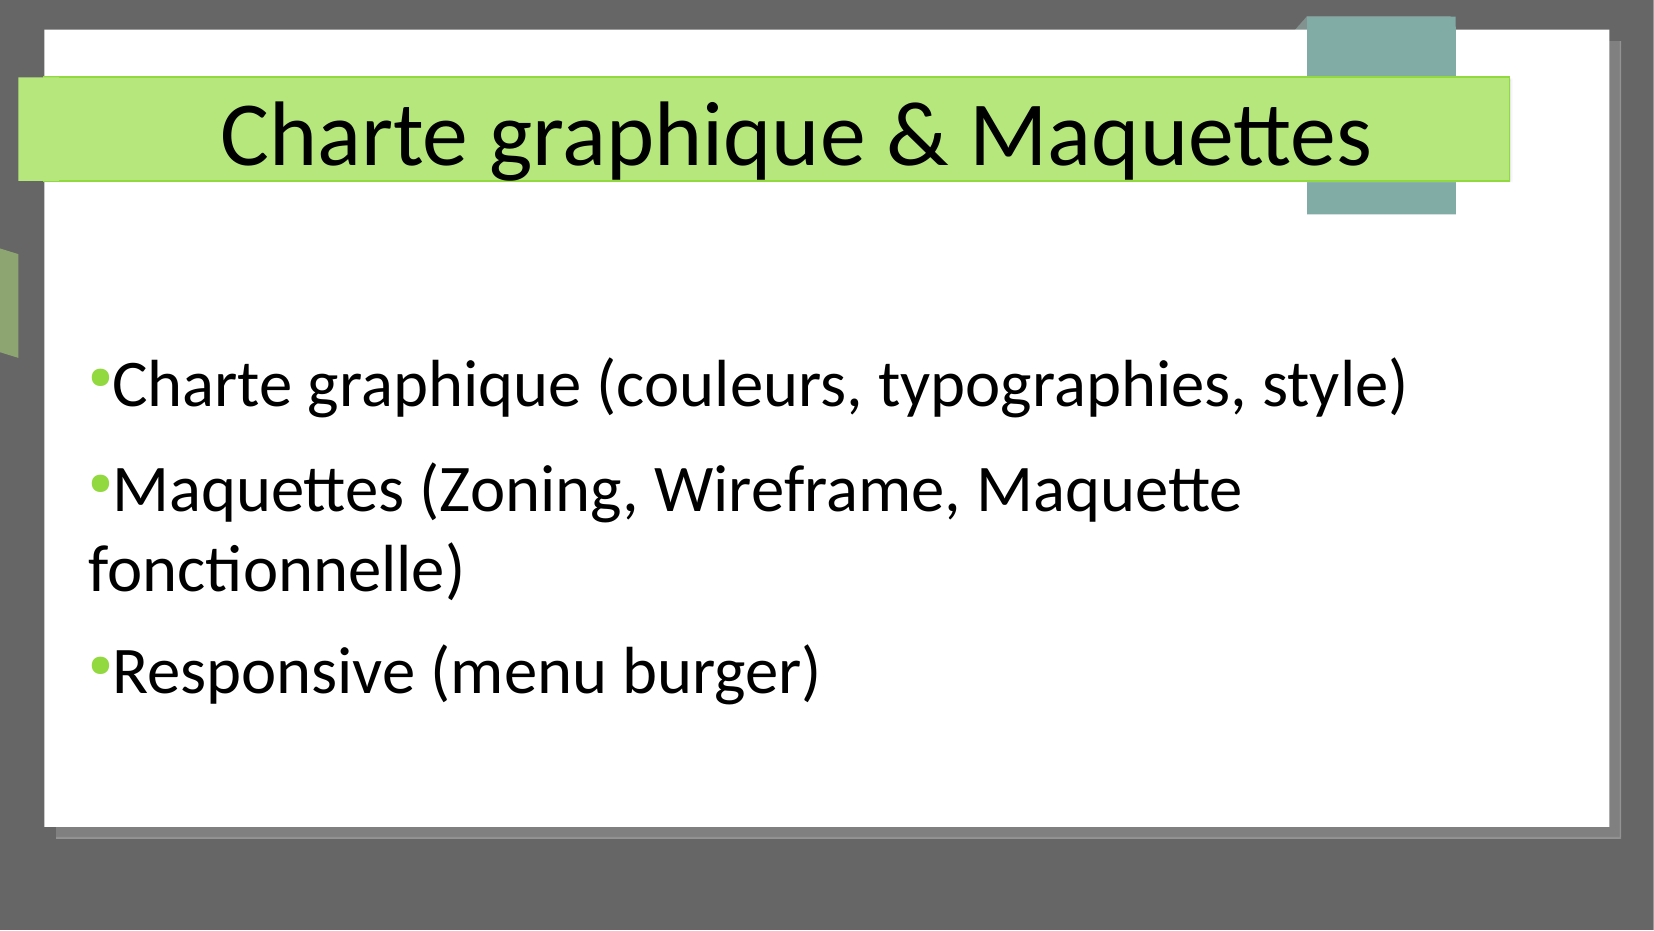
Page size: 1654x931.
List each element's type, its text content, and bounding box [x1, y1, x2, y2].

title Charte graphique & Maquettes [88, 73, 1506, 178]
list Charte graphique (couleurs, typographies, style) Maquettes (Zoning, Wireframe, Maquette fonctionnelle) Responsive (menu burger) [88, 221, 1565, 813]
